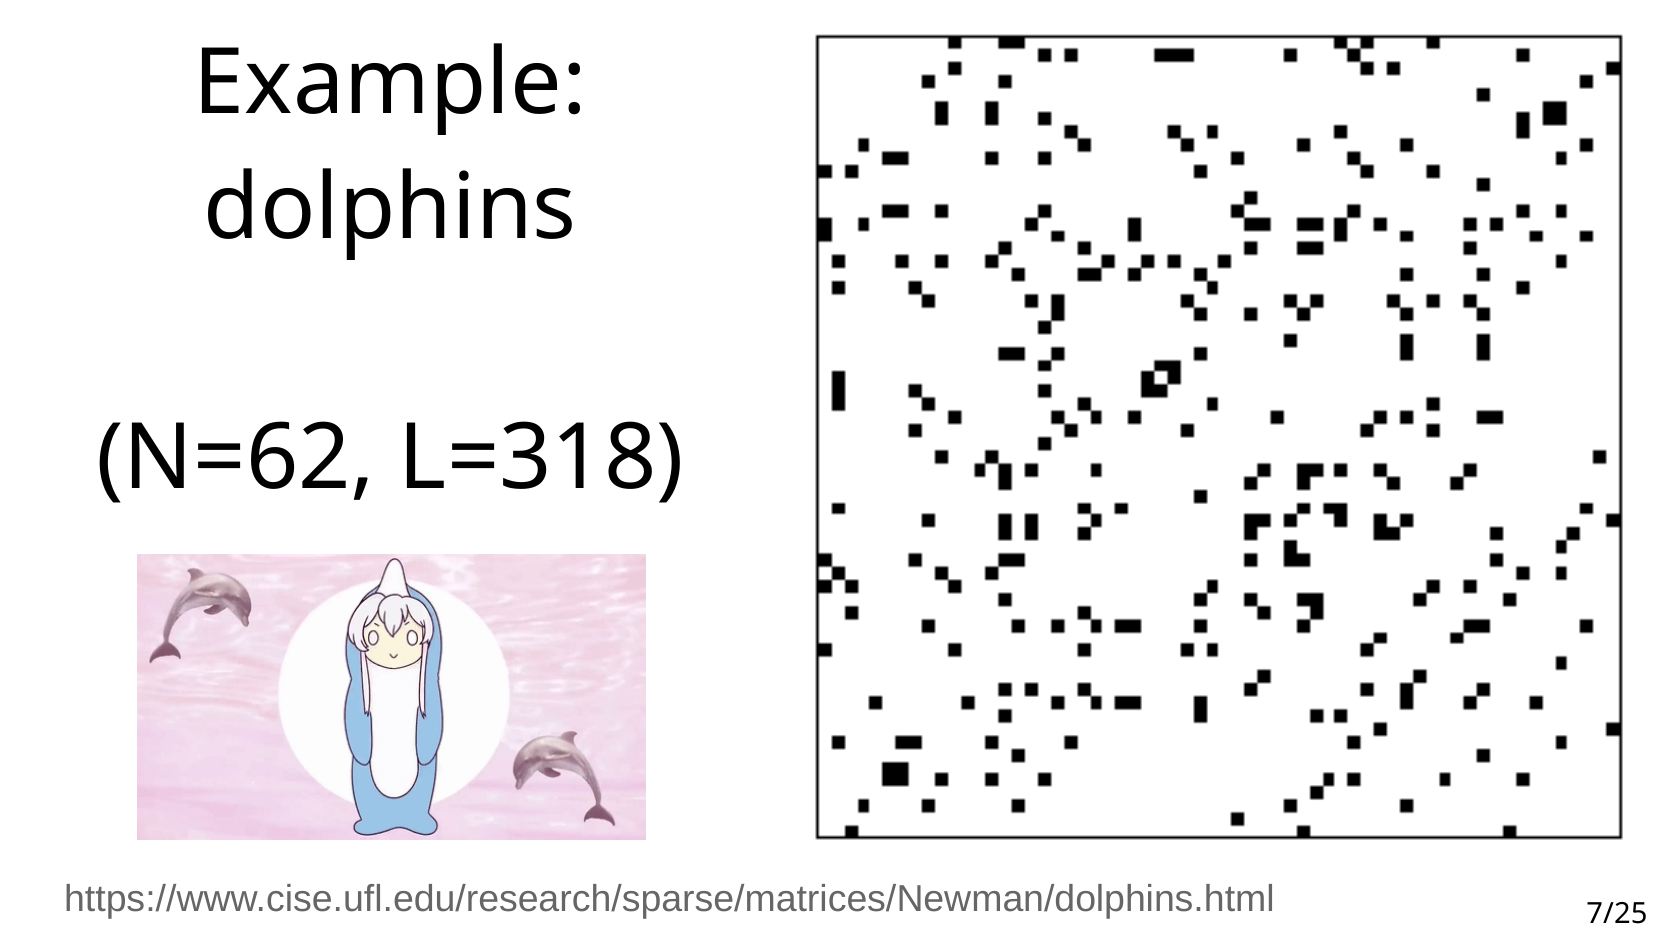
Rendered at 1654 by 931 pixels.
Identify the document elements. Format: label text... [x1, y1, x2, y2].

picture [775, 18, 1636, 844]
text_box https://www.cise.ufl.edu/research/sparse/matrices/Newman/dolphins.html [49, 870, 1396, 927]
title Example: dolphins (N=62, L=318) [83, 36, 699, 496]
picture [137, 554, 646, 841]
